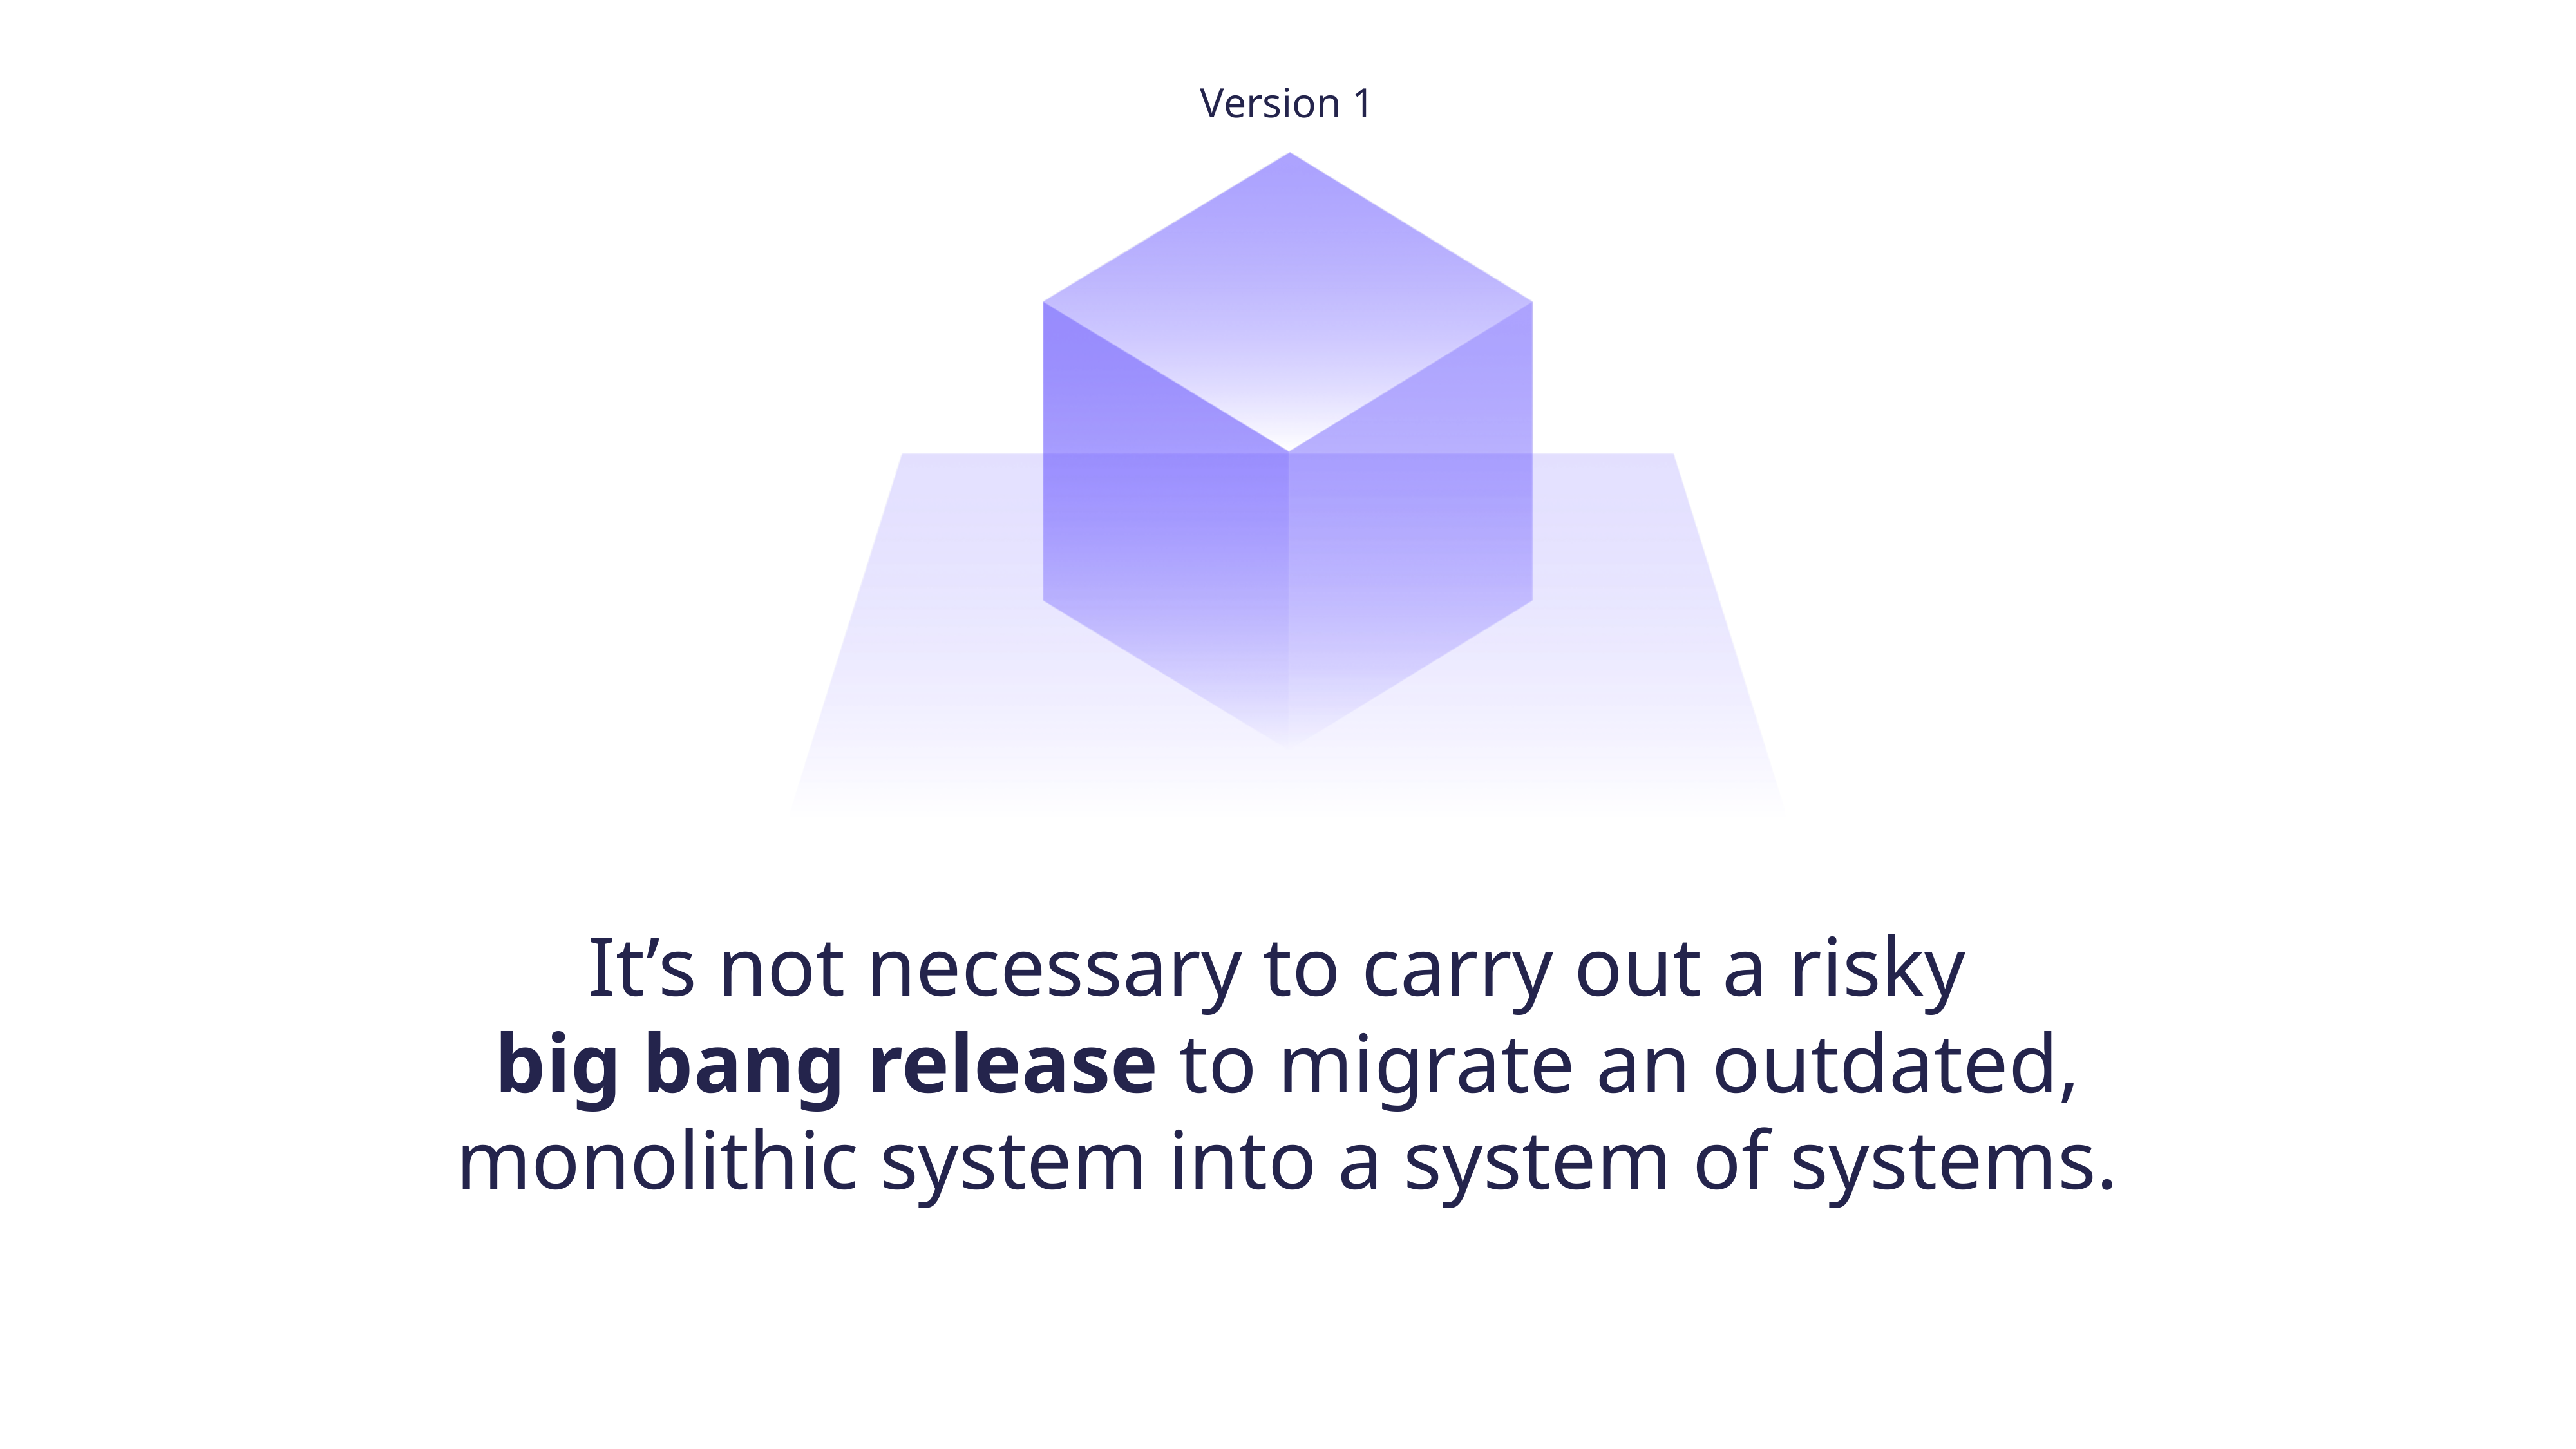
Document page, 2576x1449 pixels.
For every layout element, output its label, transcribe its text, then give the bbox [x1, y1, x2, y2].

text_box Version 1 [1195, 71, 1381, 131]
list It’s not necessary to carry out a risky big bang release to migrate an outdated, monolithic system into a system of systems. [301, 775, 2275, 1345]
picture [787, 152, 1789, 822]
